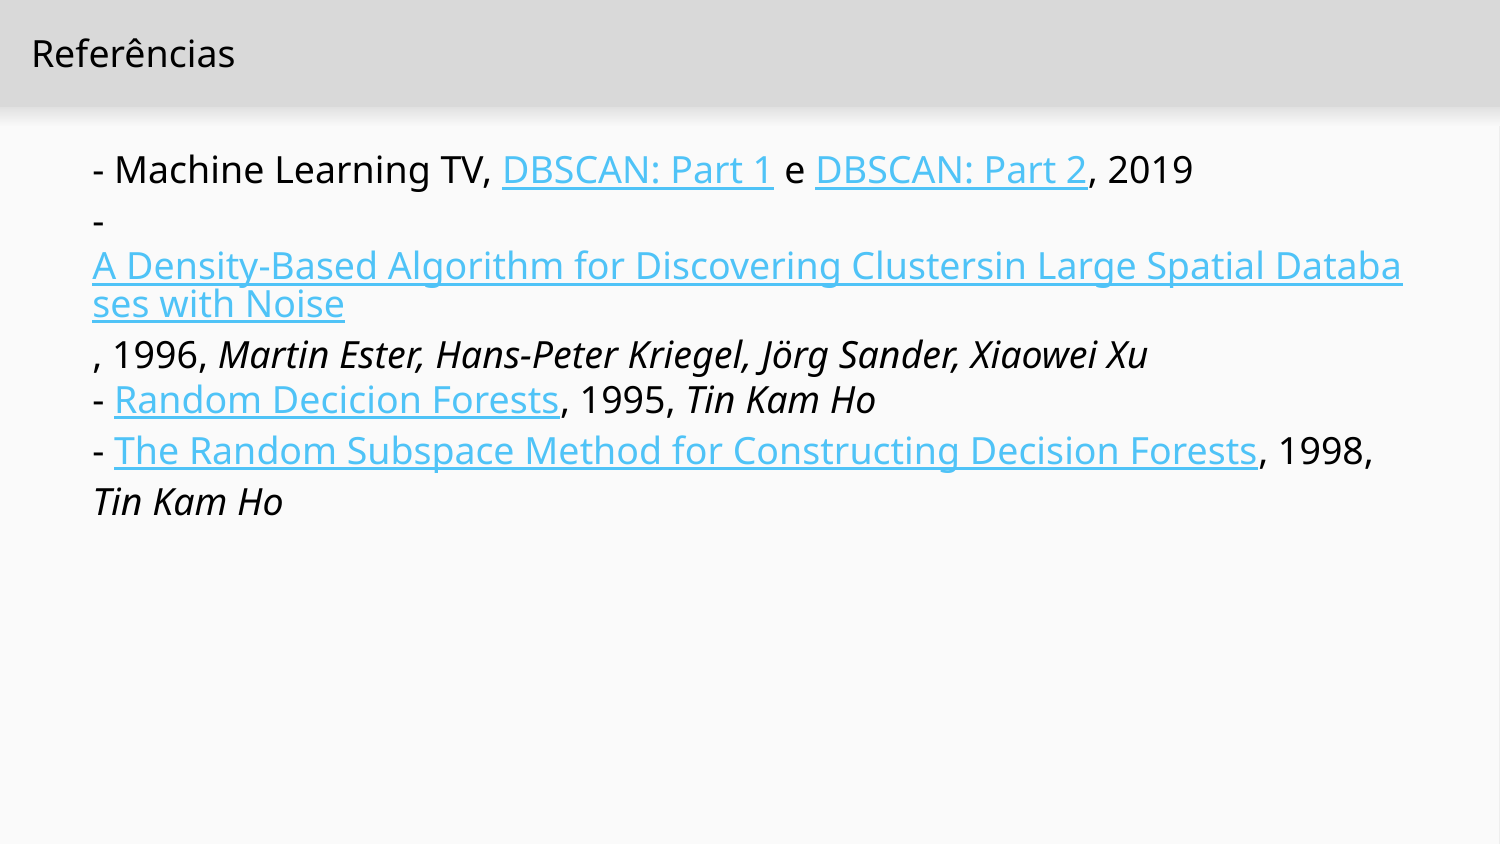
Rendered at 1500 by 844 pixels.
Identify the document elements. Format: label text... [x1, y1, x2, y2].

list - Machine Learning TV, DBSCAN: Part 1 e DBSCAN: Part 2, 2019 - A Density-Based Algorithm for Discovering Clustersin Large Spatial Databases with Noise, 1996, Martin Ester, Hans-Peter Kriegel, Jörg Sander, Xiaowei Xu - Random Decicion Forests, 1995, Tin Kam Ho - The Random Subspace Method for Constructing Decision Forests, 1998, Tin Kam Ho [77, 131, 1422, 808]
title Referências [16, 2, 1464, 102]
